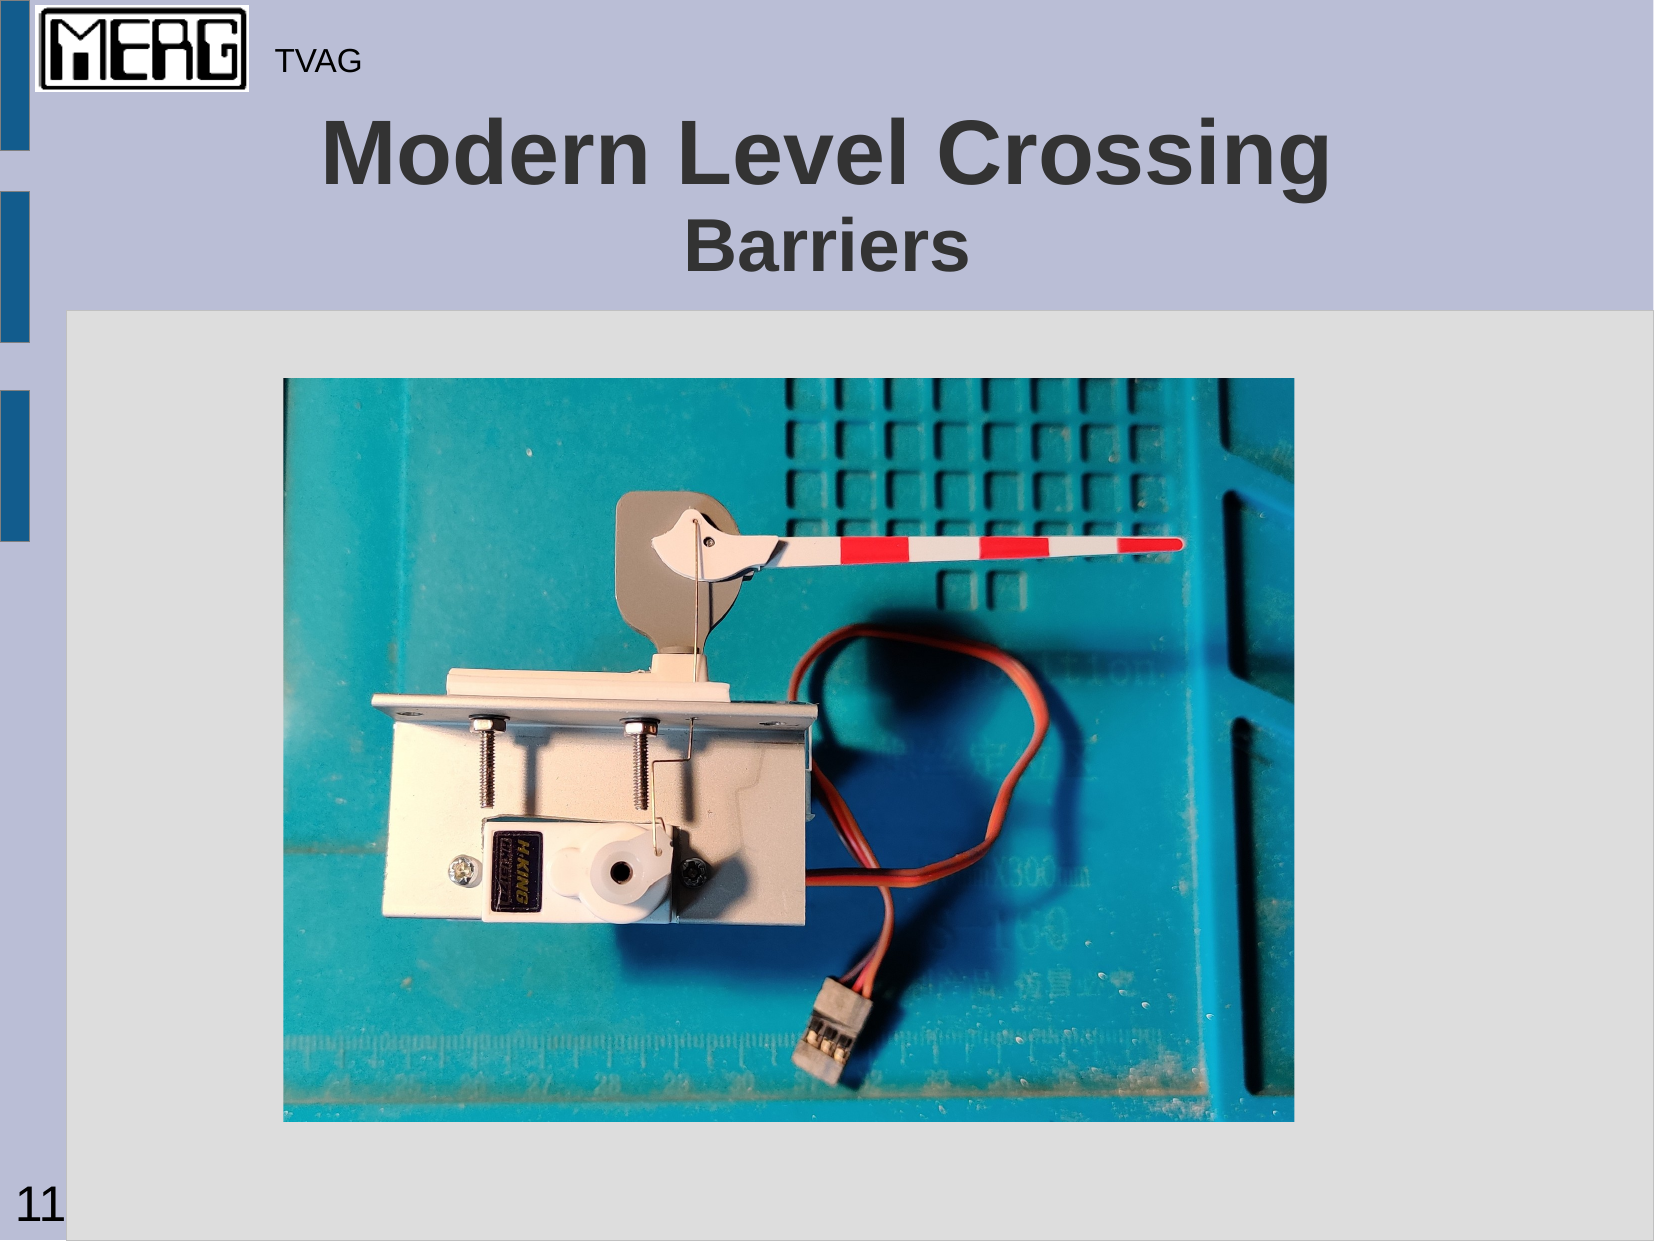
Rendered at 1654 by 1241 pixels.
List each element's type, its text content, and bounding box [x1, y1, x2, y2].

text_box TVAG [259, 35, 378, 88]
picture [1235, 1098, 1244, 1111]
text_box <number> [0, 1169, 258, 1241]
picture [35, 5, 249, 92]
title Modern Level Crossing Barriers [96, 91, 1560, 299]
picture [1208, 489, 1295, 703]
picture [1287, 774, 1295, 780]
picture [283, 378, 1295, 1123]
